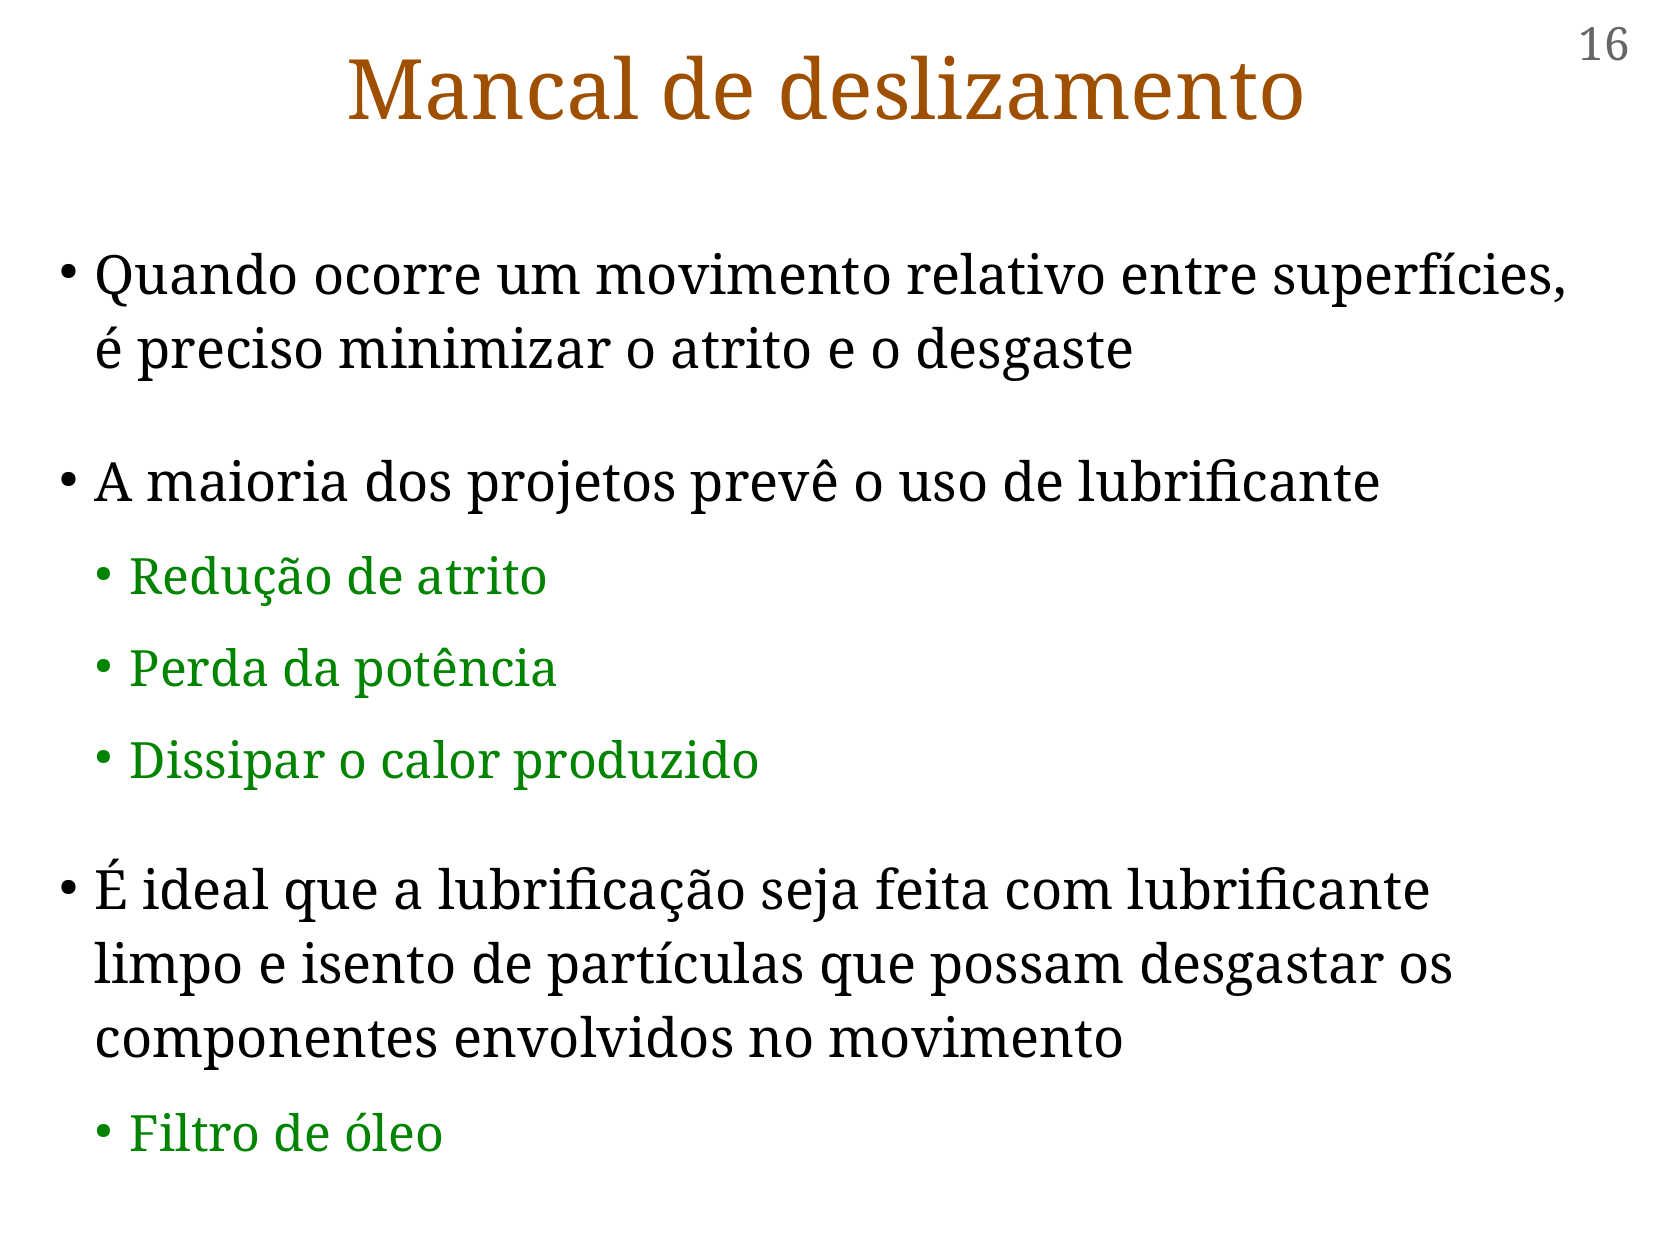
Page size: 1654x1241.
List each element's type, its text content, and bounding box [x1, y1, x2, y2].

list Quando ocorre um movimento relativo entre superfícies, é preciso minimizar o atrito e o desgaste A maioria dos projetos prevê o uso de lubrificante Redução de atrito Perda da potência Dissipar o calor produzido É ideal que a lubrificação seja feita com lubrificante limpo e isento de partículas que possam desgastar os componentes envolvidos no movimento Filtro de óleo [59, 236, 1595, 1211]
title Mancal de deslizamento [59, 29, 1595, 148]
